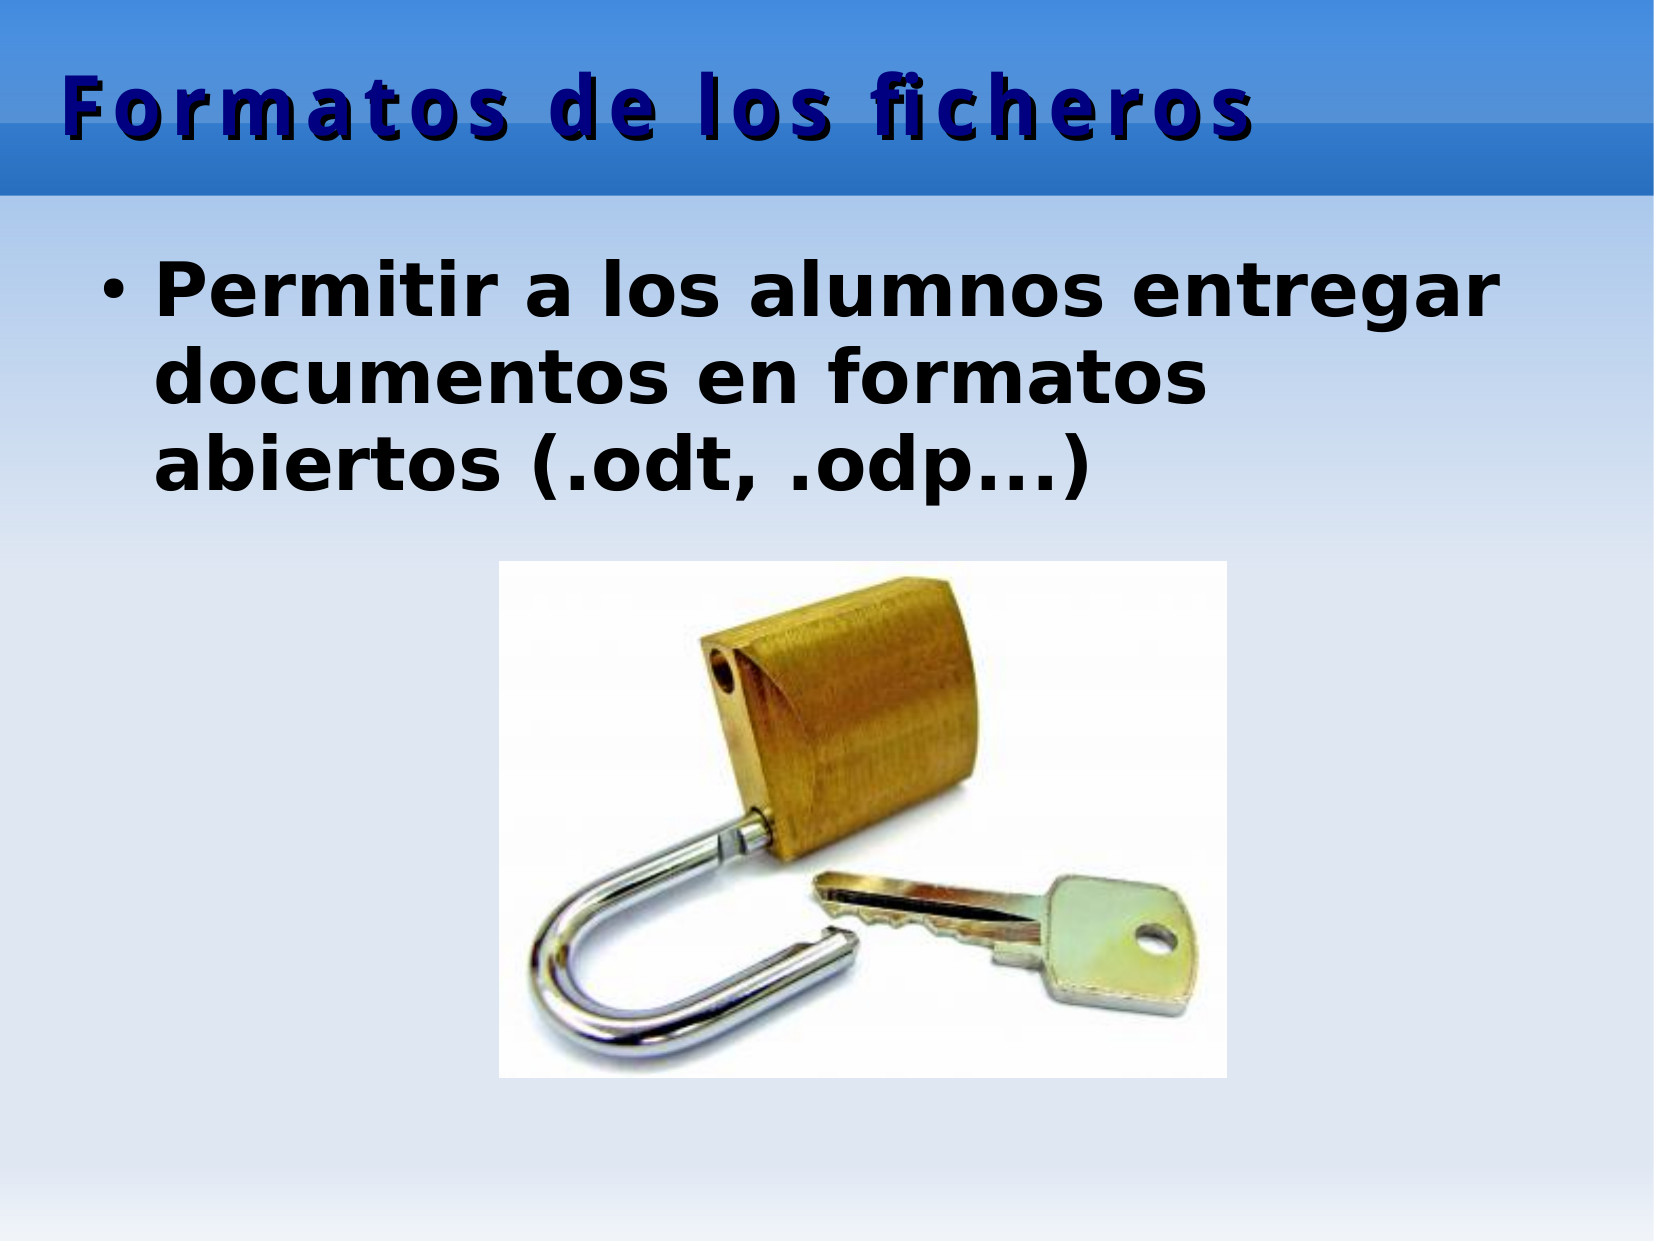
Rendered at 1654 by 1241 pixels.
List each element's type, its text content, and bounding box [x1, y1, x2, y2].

title Formatos de los ficheros [59, 36, 1654, 171]
list Permitir a los alumnos entregar documentos en formatos abiertos (.odt, .odp...) [82, 246, 1565, 1105]
picture [0, 0, 1654, 1241]
